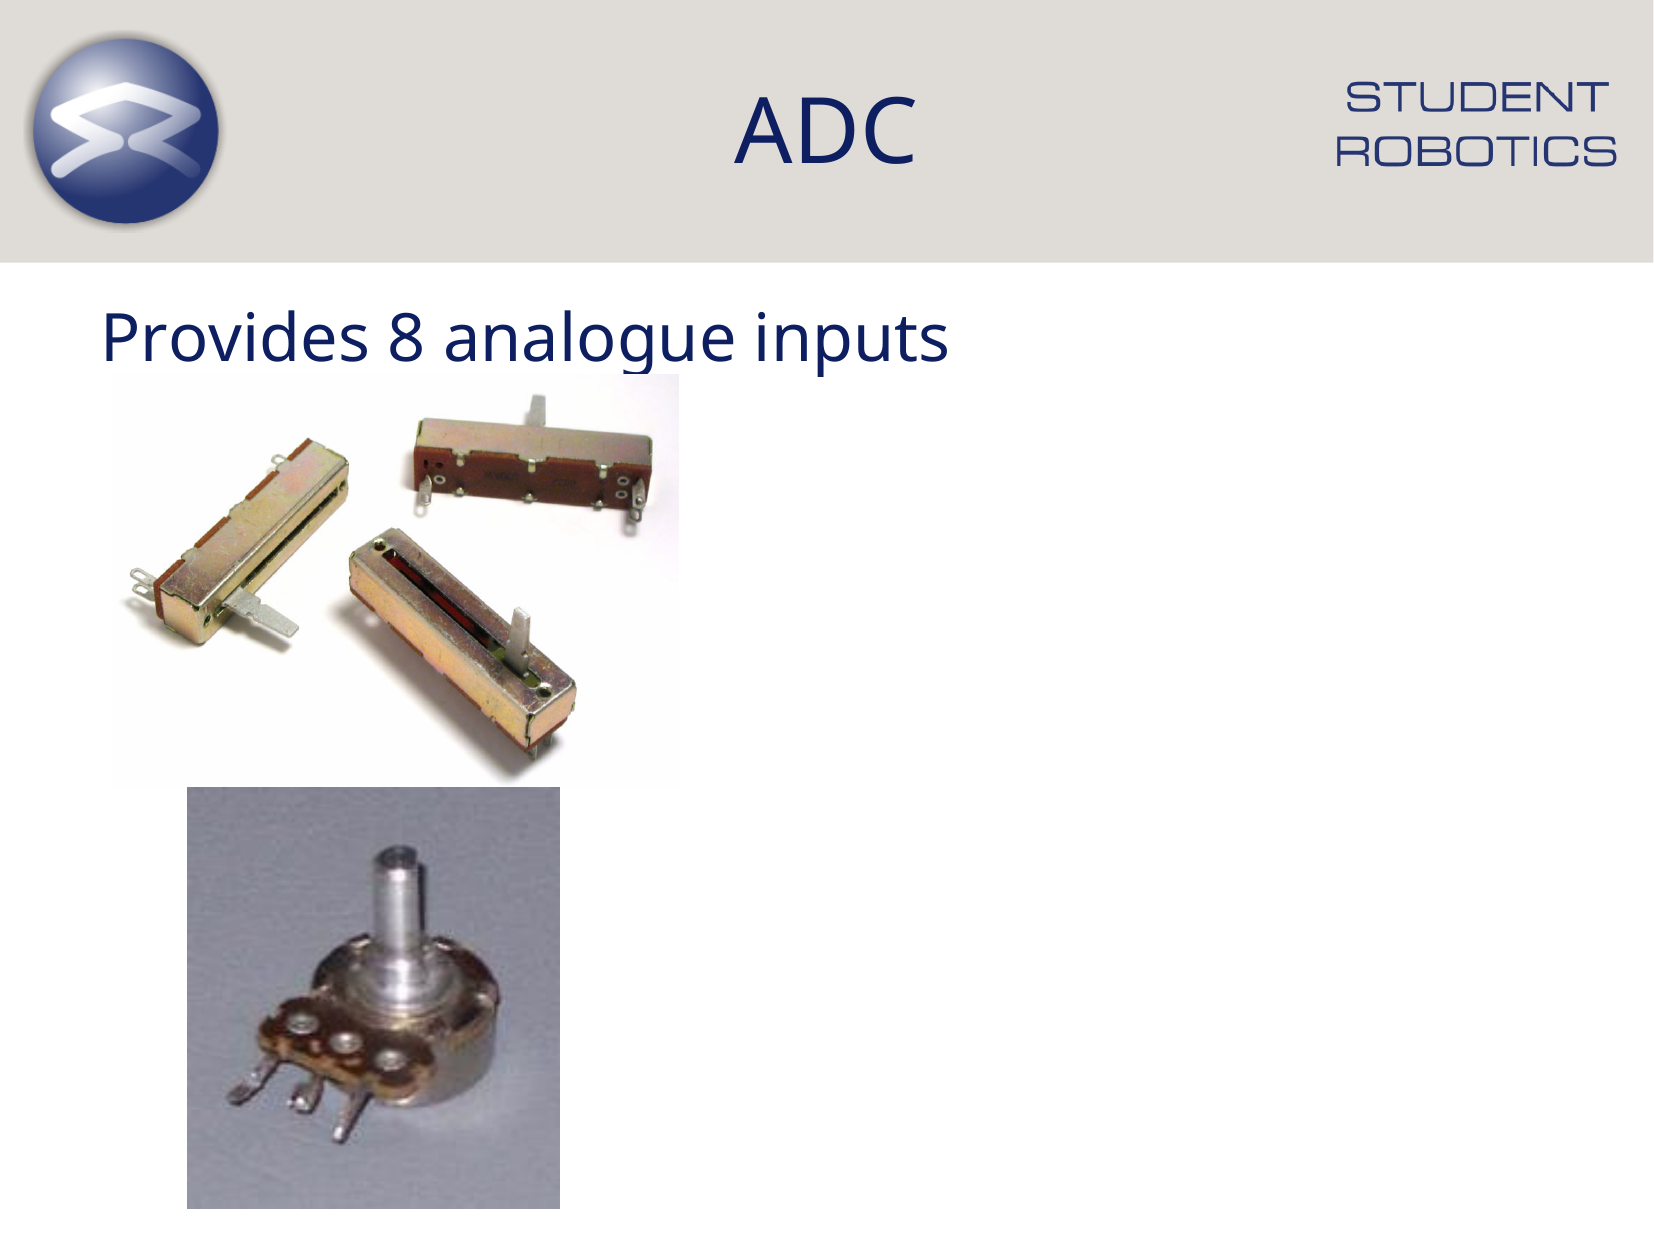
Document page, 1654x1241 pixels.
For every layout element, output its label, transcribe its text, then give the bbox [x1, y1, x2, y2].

picture [112, 374, 679, 1209]
title ADC [82, 7, 1571, 250]
list Provides 8 analogue inputs [82, 290, 1571, 1094]
picture [1571, 68, 1633, 174]
picture [9, 19, 82, 245]
